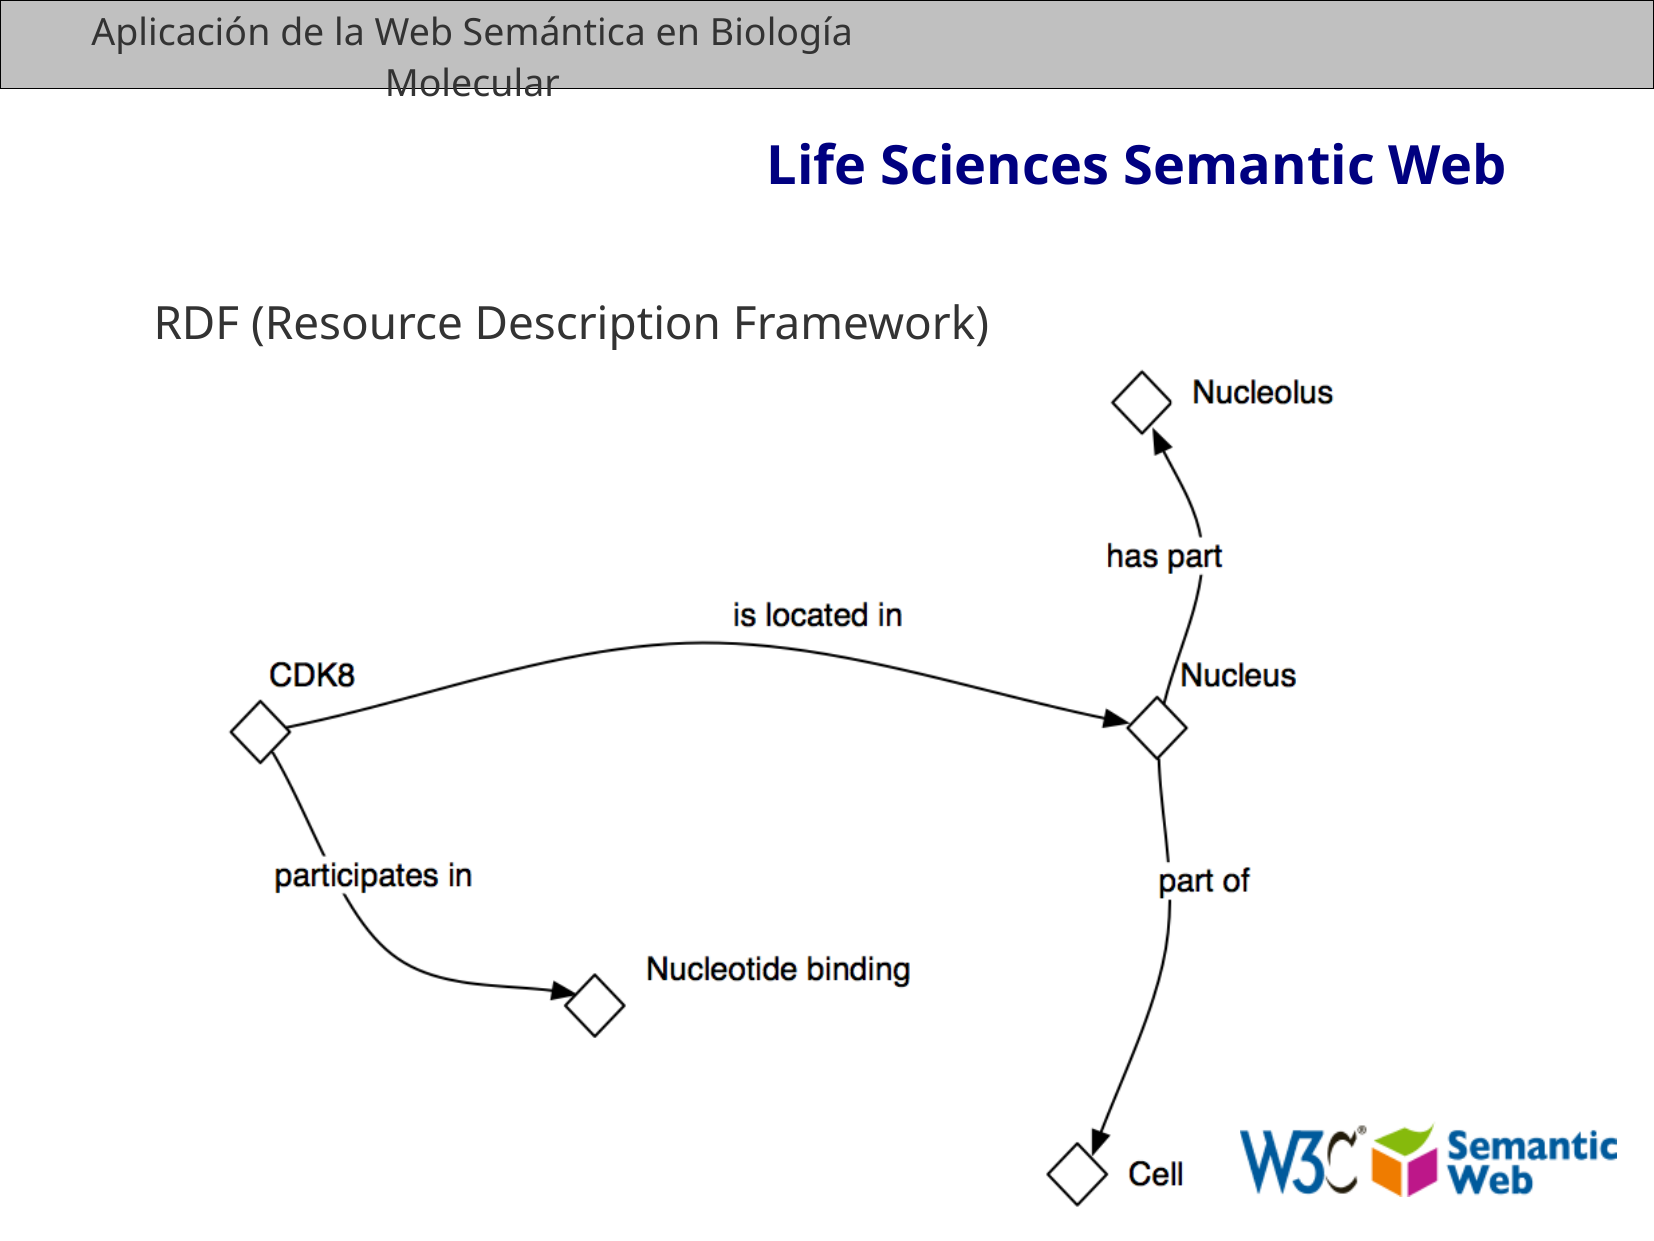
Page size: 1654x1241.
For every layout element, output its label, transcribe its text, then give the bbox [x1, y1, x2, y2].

list RDF (Resource Description Framework) [82, 290, 1571, 1182]
text_box Aplicación de la Web Semántica en Biología Molecular [0, 23, 945, 89]
text_box [0, 0, 1654, 89]
picture [225, 366, 1617, 1211]
text_box Life Sciences Semantic Web [620, 125, 1654, 202]
